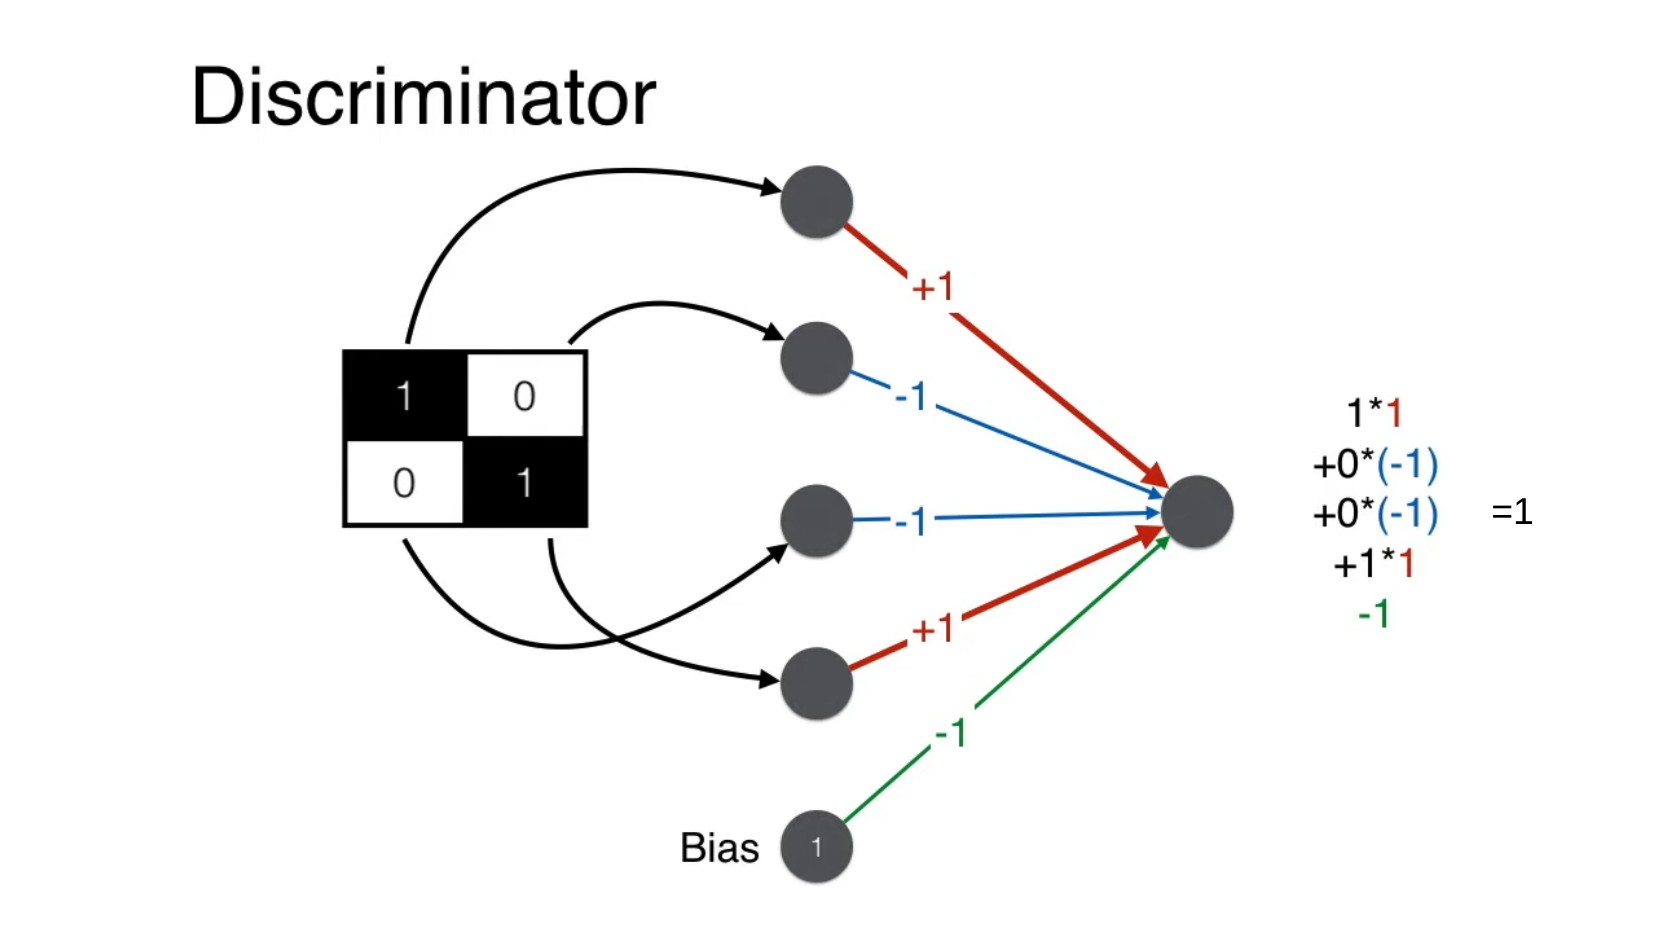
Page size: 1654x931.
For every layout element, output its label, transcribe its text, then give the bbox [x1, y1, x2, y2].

text_box =1 [1476, 482, 1549, 540]
picture [188, 58, 1451, 897]
